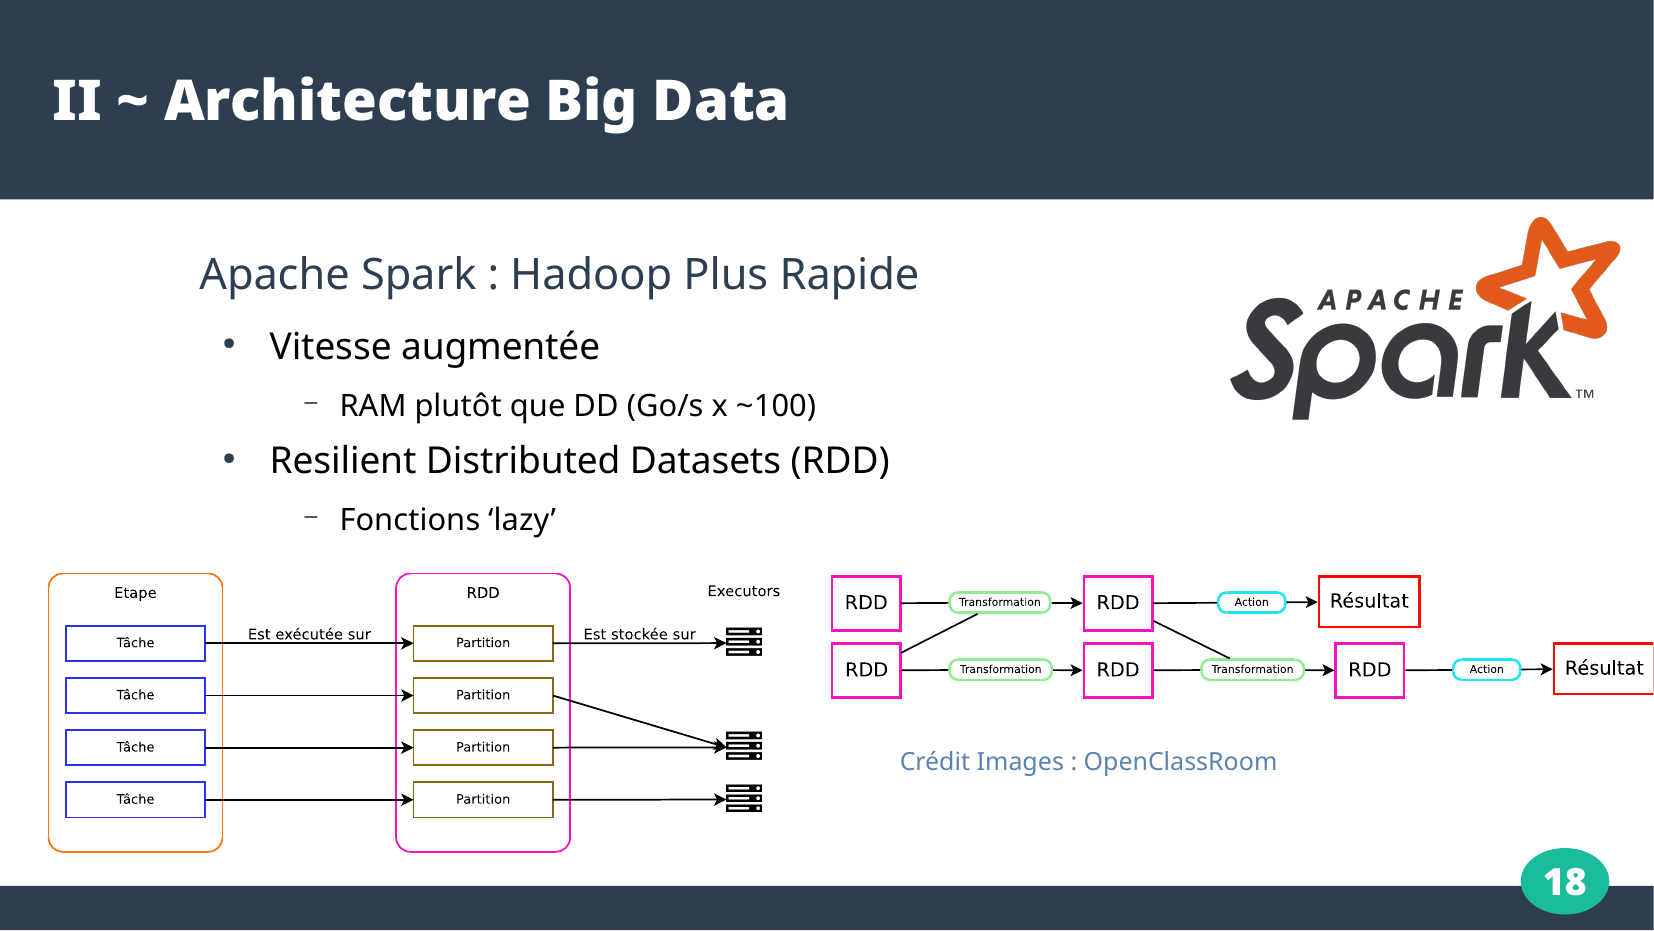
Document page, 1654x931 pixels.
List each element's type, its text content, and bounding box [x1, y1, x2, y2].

picture [30, 525, 1654, 871]
picture [1230, 217, 1621, 421]
title II ~ Architecture Big Data [0, 39, 1621, 158]
text_box Crédit Images : OpenClassRoom [885, 735, 1321, 796]
list Apache Spark : Hadoop Plus Rapide Vitesse augmentée RAM plutôt que DD (Go/s x ~100) Resilient Distributed Datasets (RDD) Fonctions ‘lazy’ [59, 243, 1456, 541]
